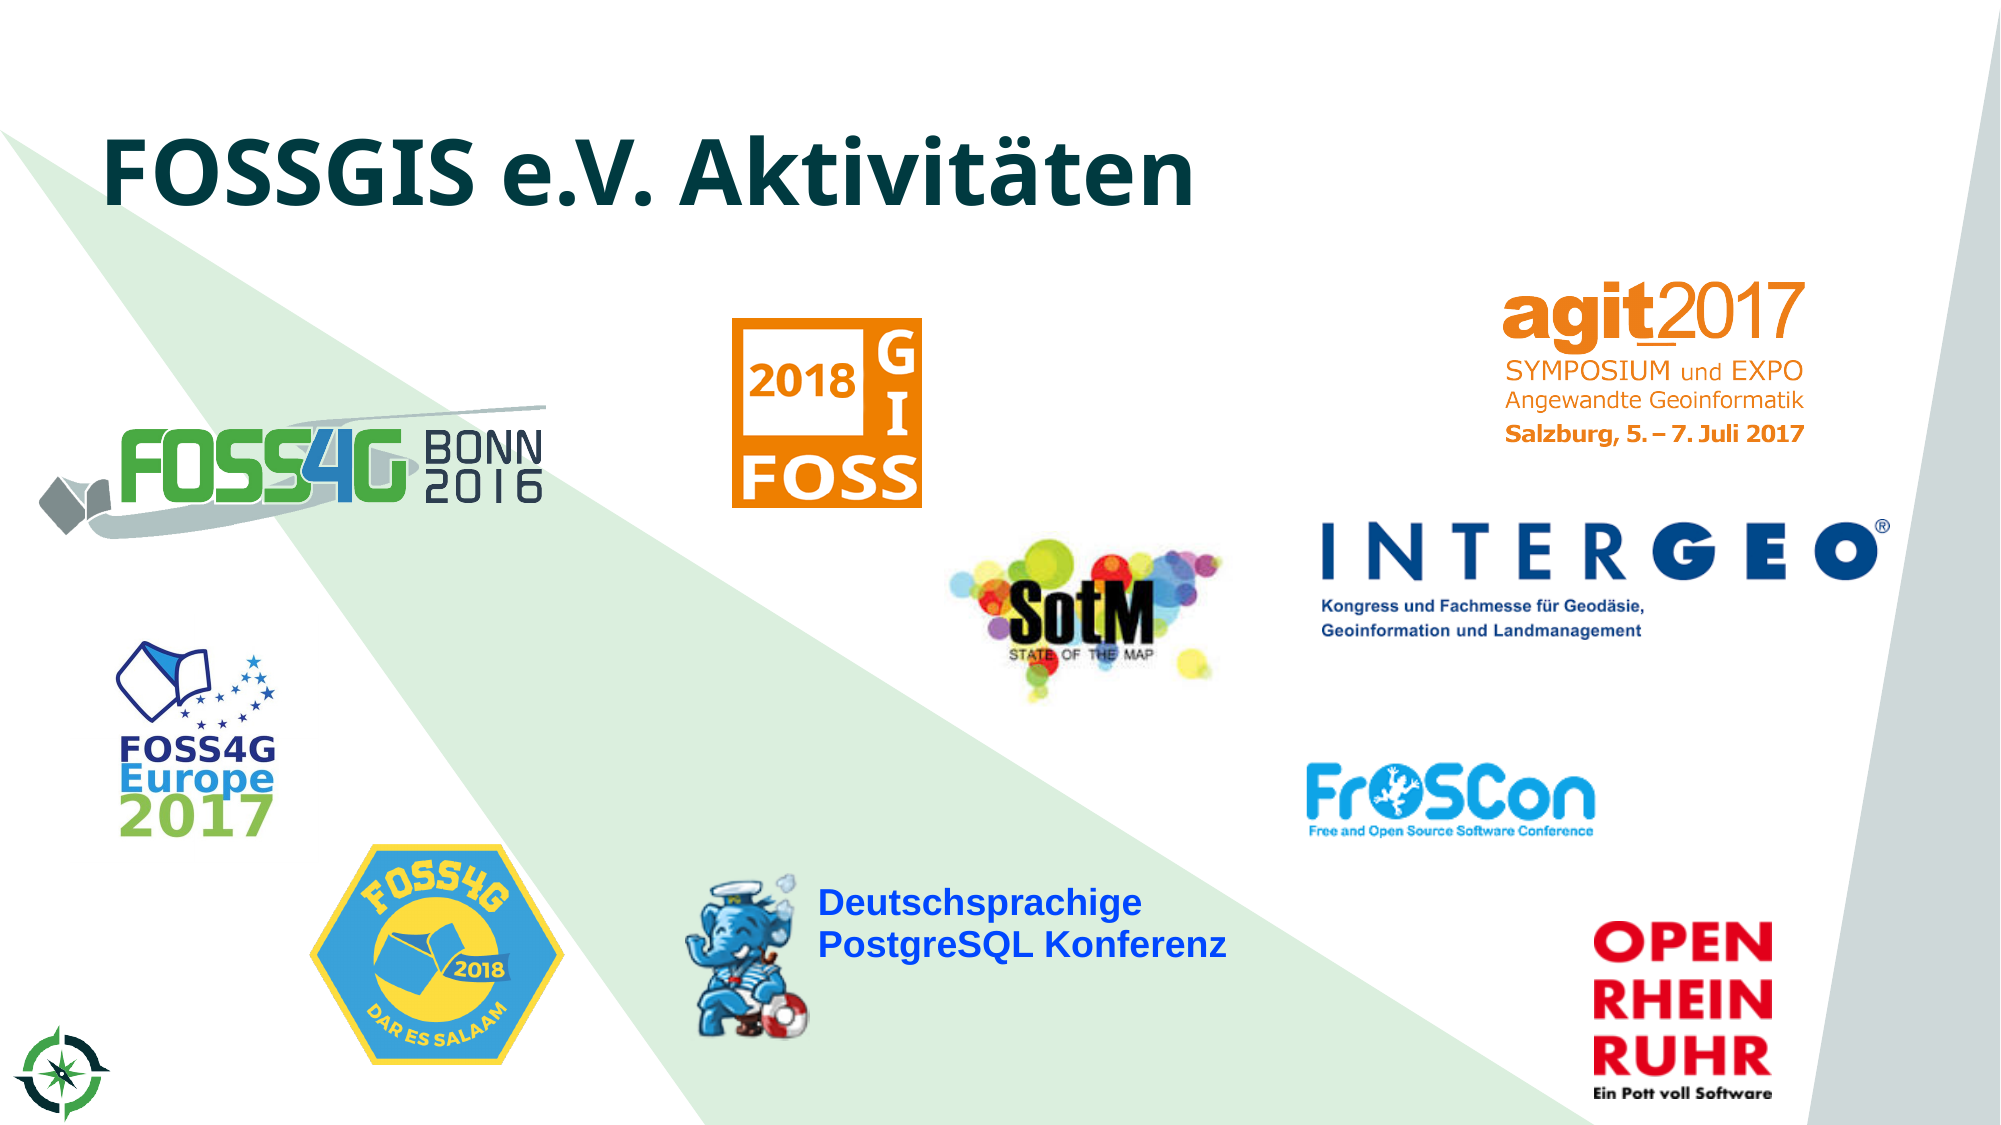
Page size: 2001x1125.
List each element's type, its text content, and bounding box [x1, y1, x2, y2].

title FOSSGIS e.V. Aktivitäten [99, 44, 1900, 233]
picture [70, 614, 566, 1065]
picture [732, 318, 922, 509]
picture [1594, 921, 1772, 1099]
picture [944, 531, 1236, 713]
text_box Deutschsprachige PostgreSQL Konferenz [803, 873, 1276, 1058]
picture [1500, 270, 1808, 449]
picture [12, 1024, 111, 1123]
picture [1299, 756, 1601, 845]
picture [685, 873, 803, 1041]
picture [1322, 519, 1890, 640]
picture [35, 390, 546, 544]
